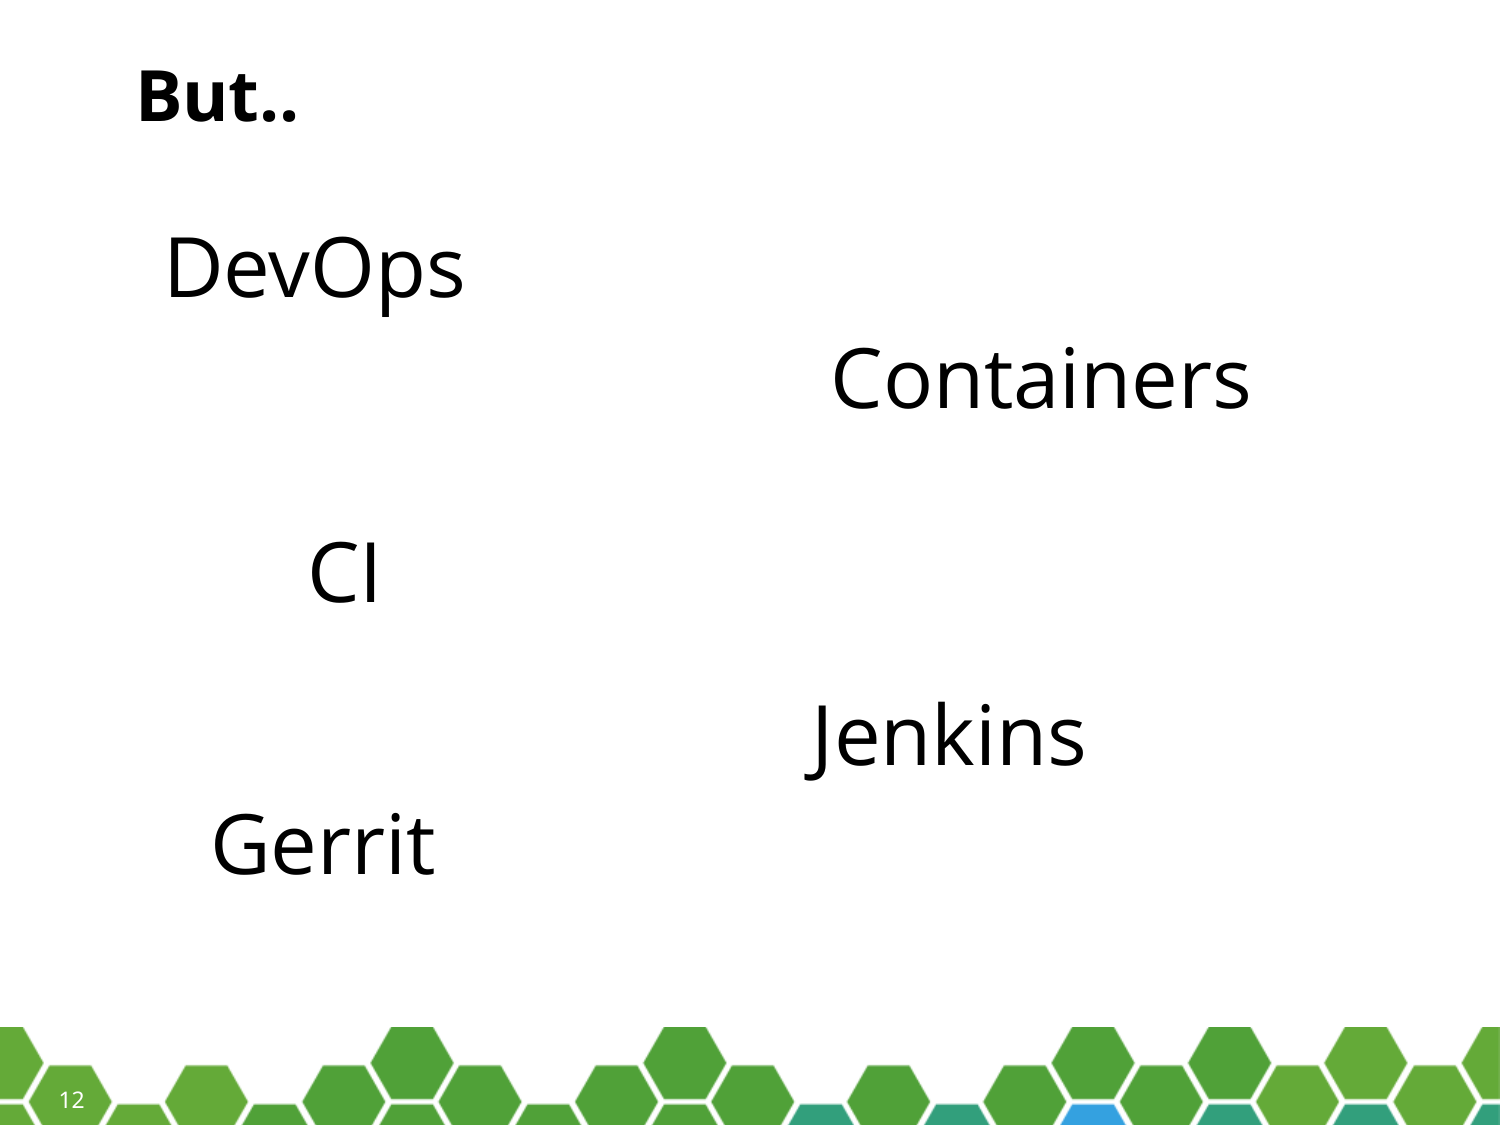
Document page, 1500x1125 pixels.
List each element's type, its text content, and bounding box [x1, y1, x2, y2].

picture [0, 1027, 1500, 1125]
list Jenkins [783, 676, 1127, 799]
list Containers [802, 320, 1279, 443]
title But.. [135, 12, 1372, 175]
list DevOps [135, 208, 490, 332]
list Gerrit [181, 785, 490, 908]
list CI [278, 513, 414, 636]
